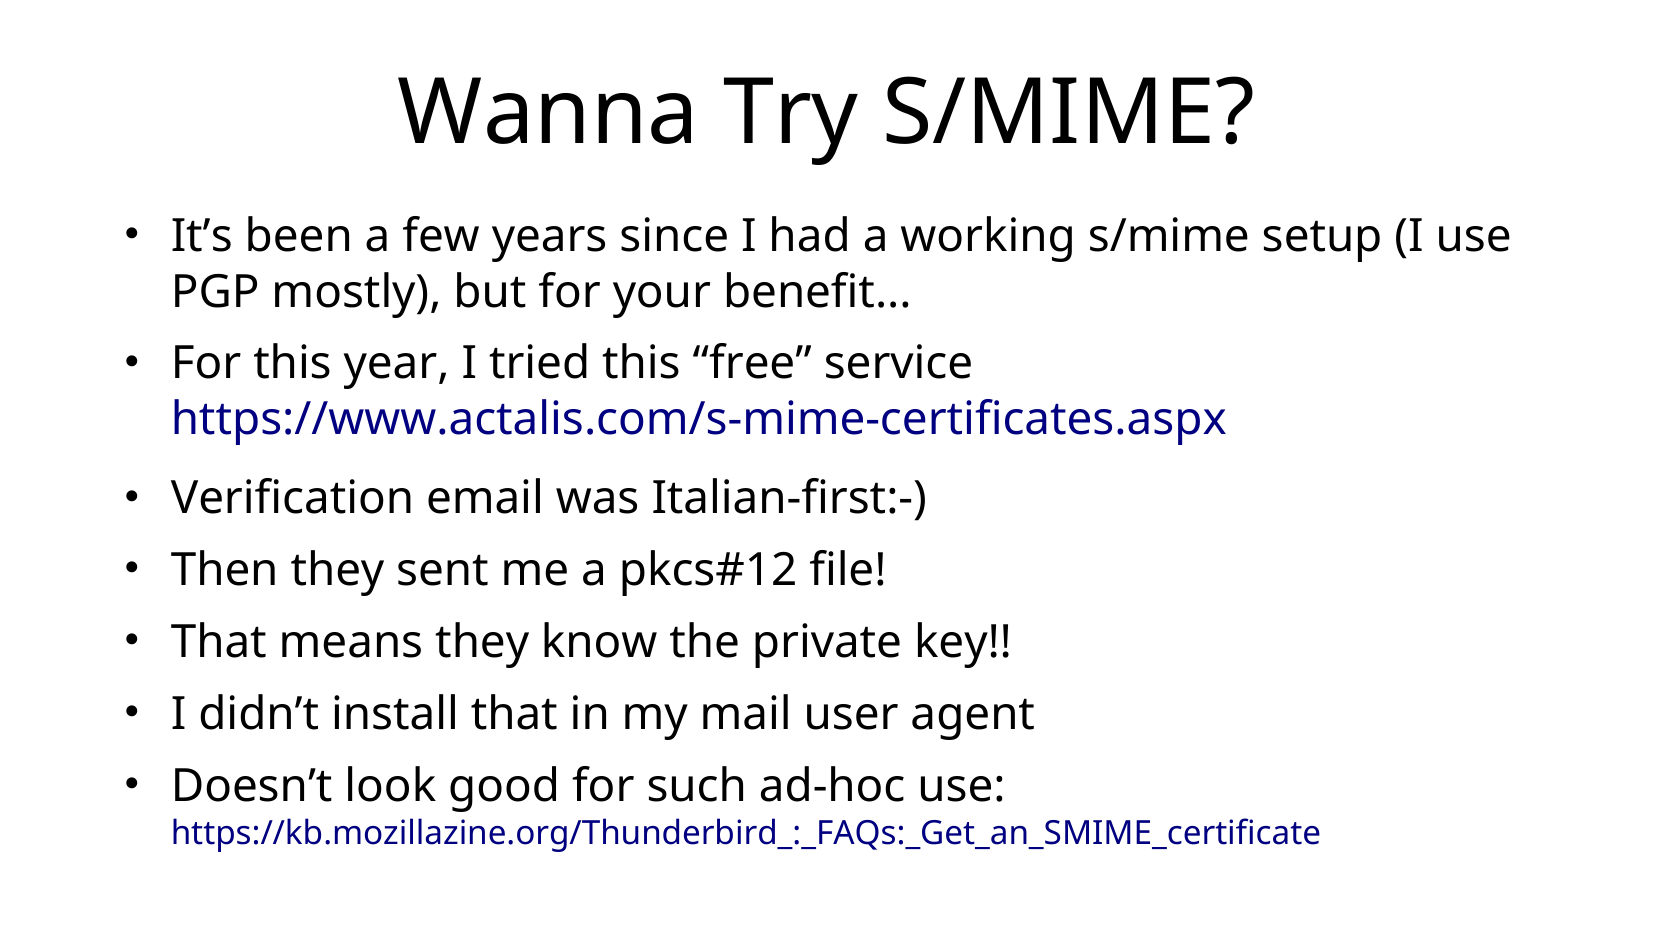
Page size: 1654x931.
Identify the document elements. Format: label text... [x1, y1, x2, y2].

text_box It’s been a few years since I had a working s/mime setup (I use PGP mostly), but for your benefit... For this year, I tried this “free” service https://www.actalis.com/s-mime-certificates.aspx Verification email was Italian-first:-) Then they sent me a pkcs#12 file! That means they know the private key!! I didn’t install that in my mail user agent Doesn’t look good for such ad-hoc use: https://kb.mozillazine.org/Thunderbird_:_FAQs:_Get_an_SMIME_certificate [124, 205, 1530, 798]
text_box Wanna Try S/MIME? [124, 15, 1530, 198]
